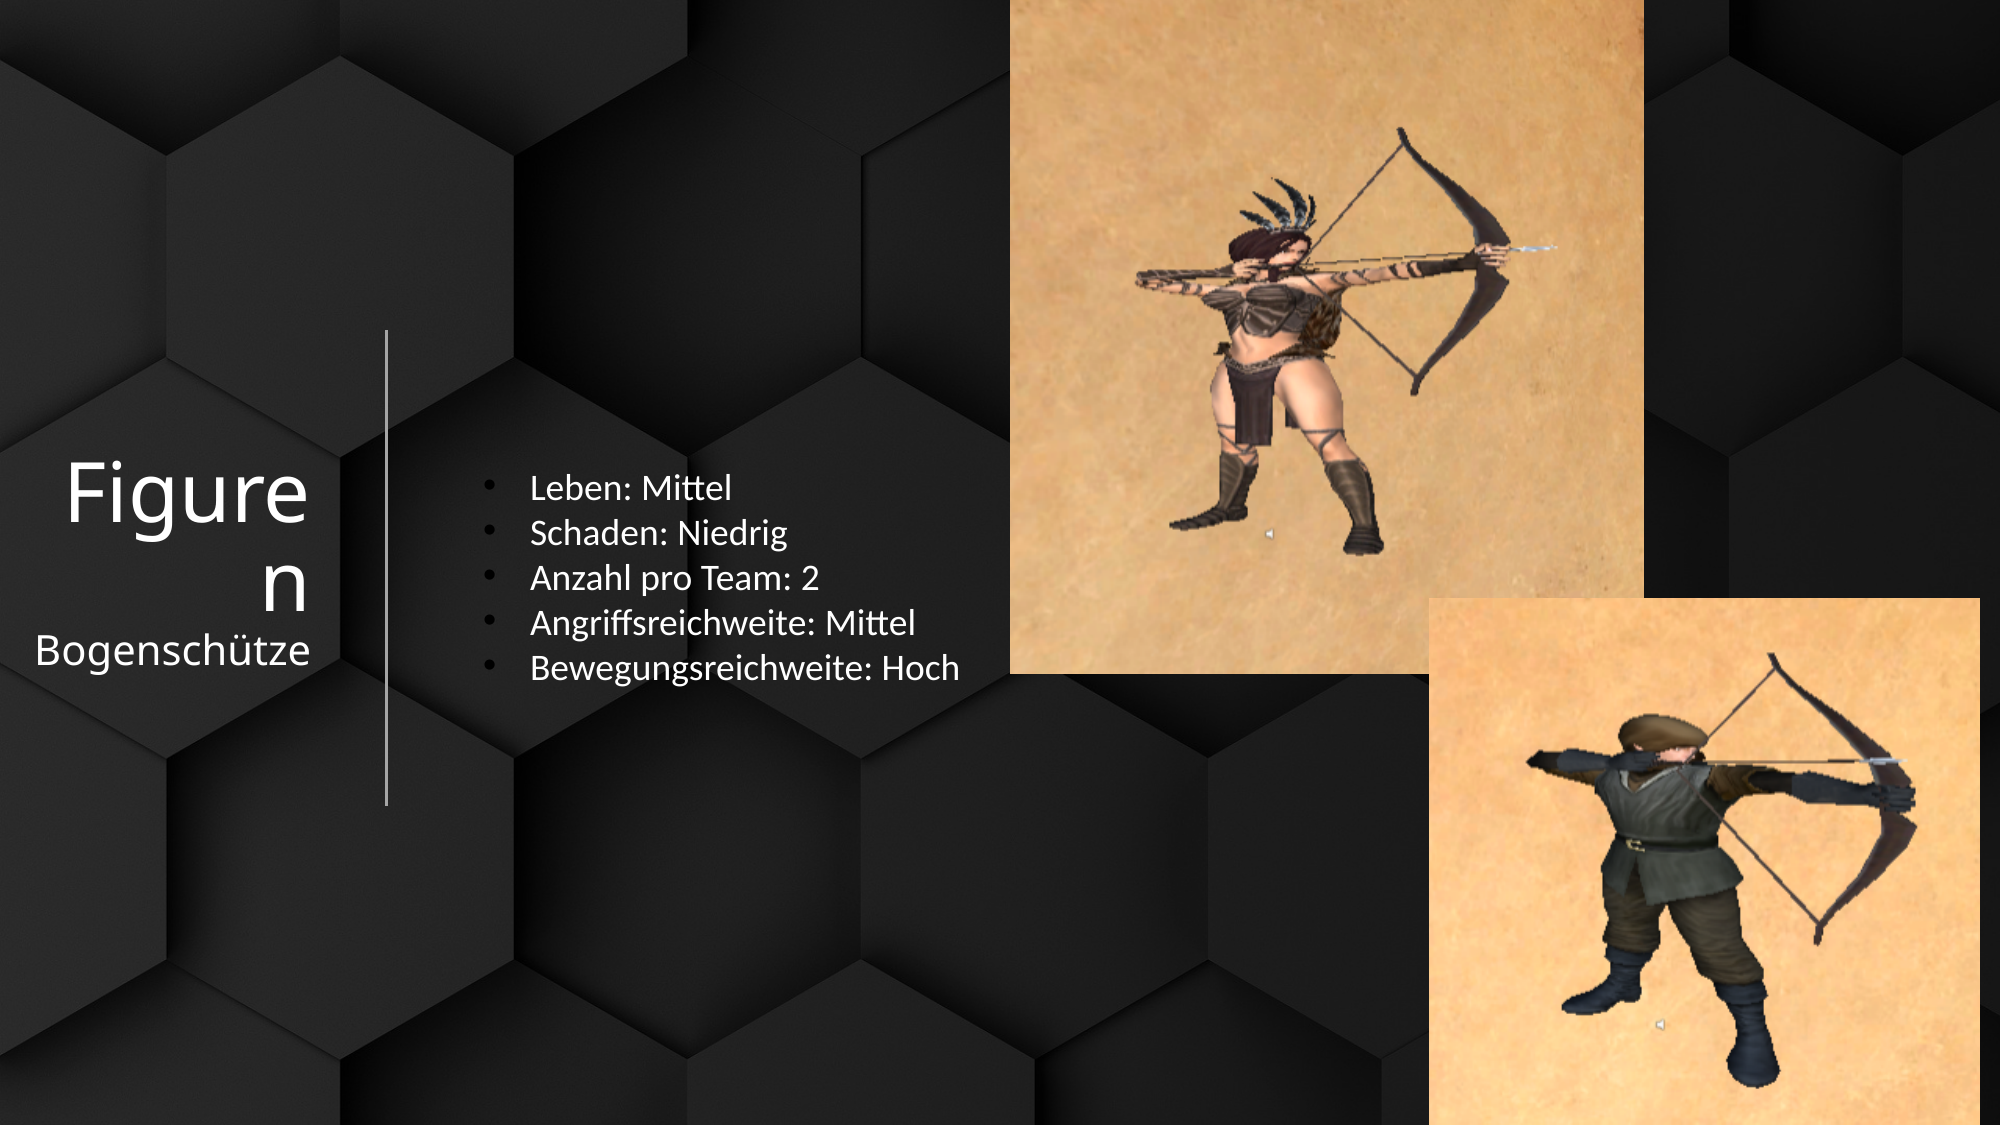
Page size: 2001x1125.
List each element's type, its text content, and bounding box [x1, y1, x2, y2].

title Figuren Bogenschütze [19, 174, 328, 951]
picture [0, 0, 2000, 1125]
text_box Leben: Mittel Schaden: Niedrig Anzahl pro Team: 2 Angriffsreichweite: Mittel Bewegungsreichweite: Hoch [468, 285, 1429, 865]
